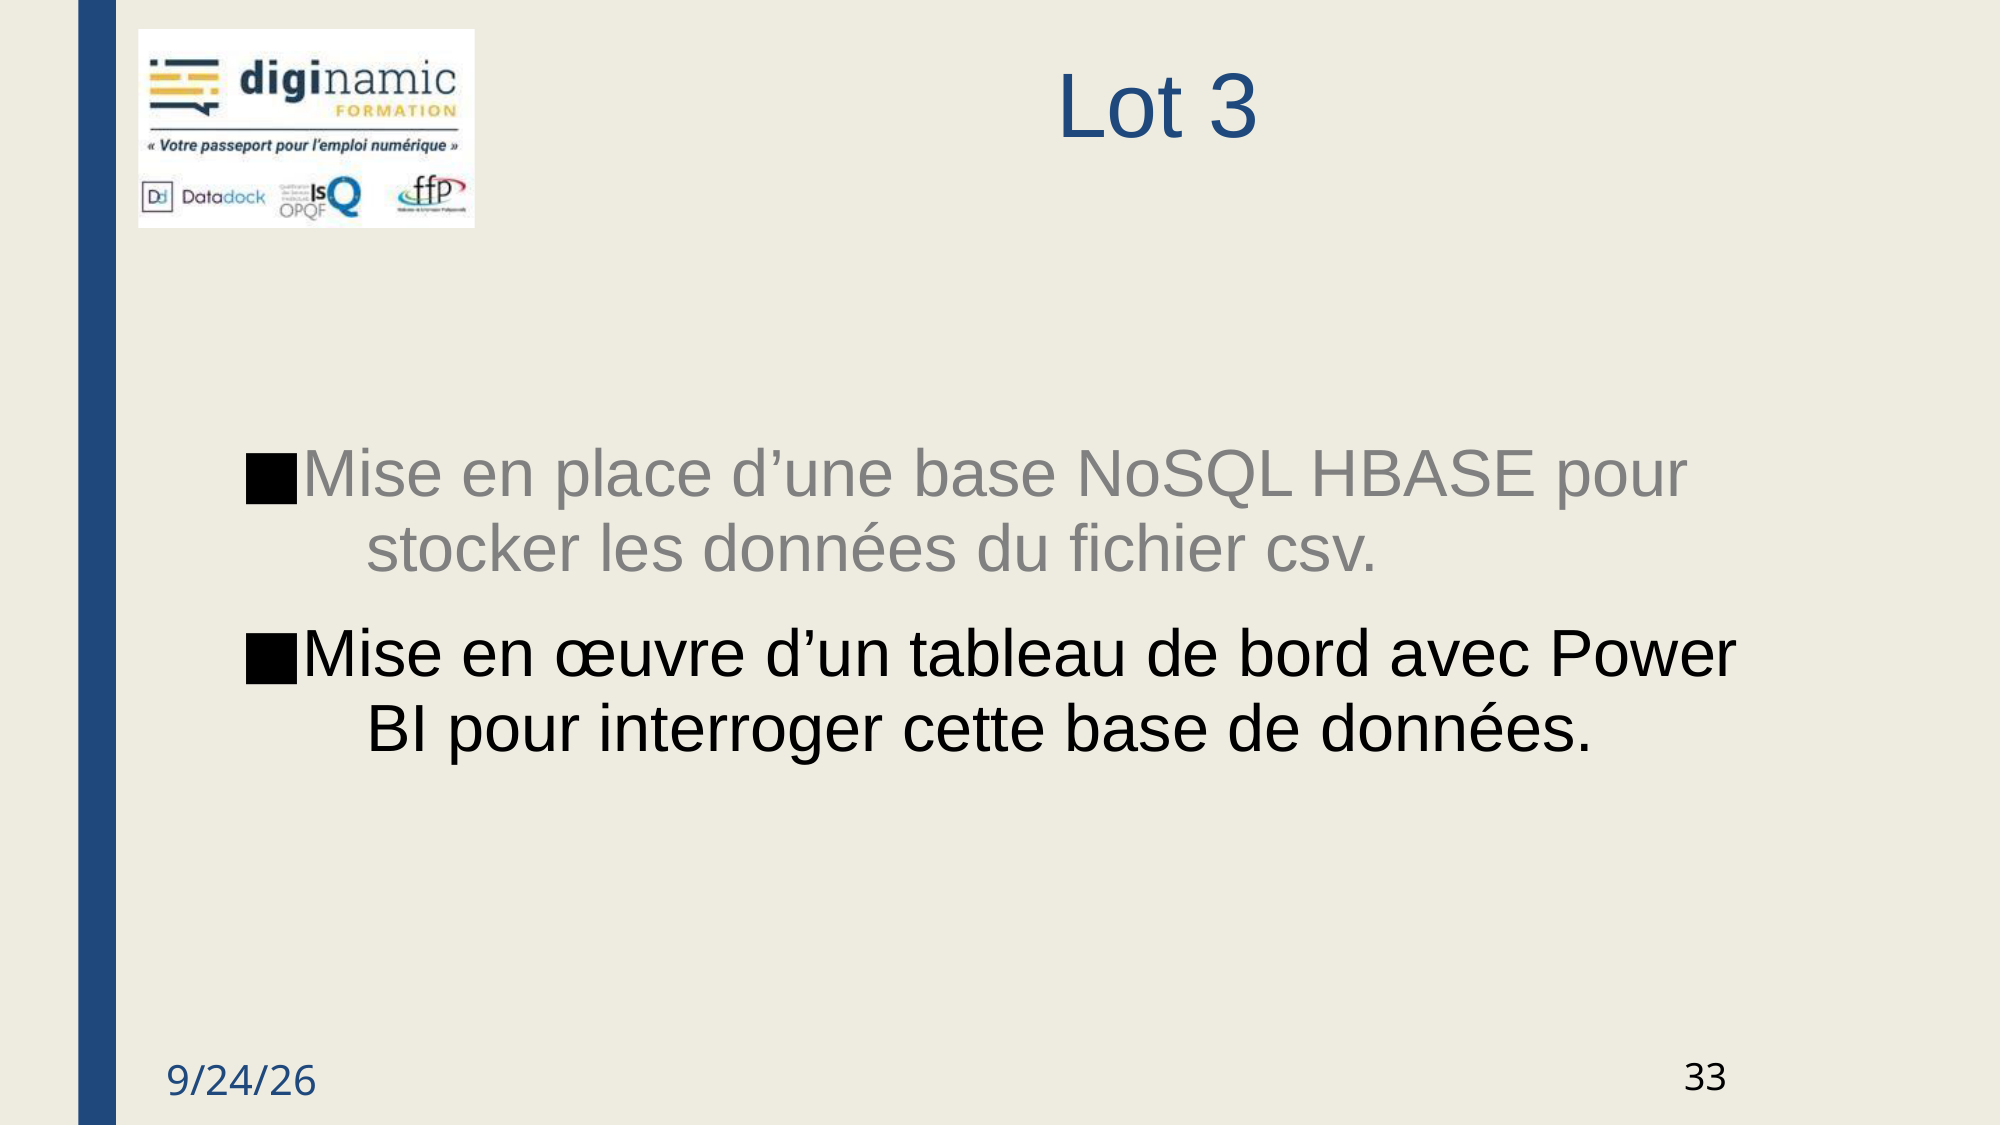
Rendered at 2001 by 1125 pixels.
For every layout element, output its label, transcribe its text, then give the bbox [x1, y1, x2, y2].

list Mise en place d’une base NoSQL HBASE pour stocker les données du fichier csv. Mise en œuvre d’un tableau de bord avec Power BI pour interroger cette base de données. [225, 318, 1801, 963]
title Lot 3 [516, 51, 1801, 299]
text_box [1669, 1043, 1931, 1110]
text_box 2/7/2024 [151, 1043, 389, 1110]
